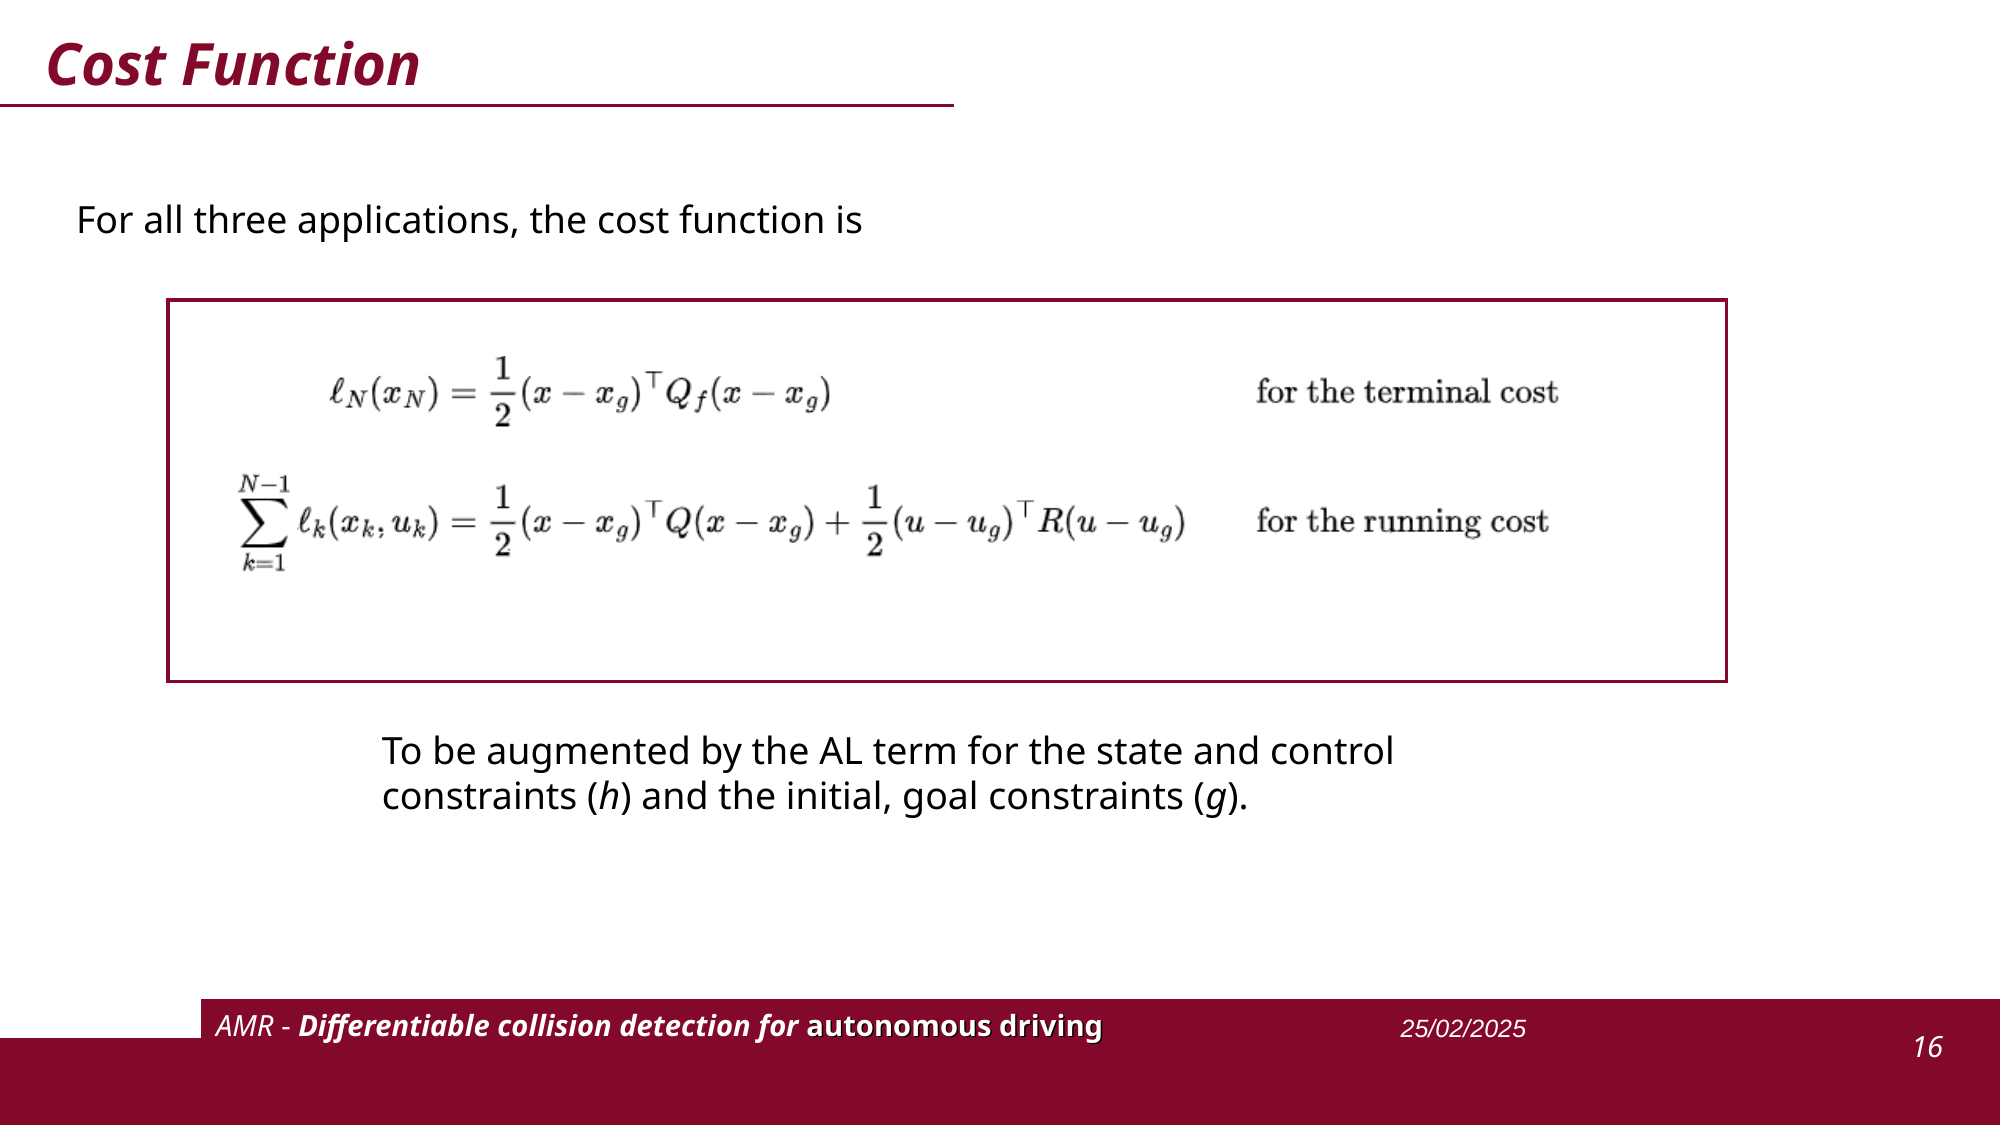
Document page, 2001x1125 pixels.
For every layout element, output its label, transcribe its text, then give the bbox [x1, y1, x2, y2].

text_box [0, 999, 2000, 1125]
text_box 25/02/2025 [1385, 1004, 1589, 1050]
text_box For all three applications, the cost function is [61, 188, 1202, 250]
text_box To be augmented by the AL term for the state and control constraints (h) and the initial, goal constraints (g). [366, 719, 1507, 826]
text_box AMR - Differentiable collision detection for autonomous driving [201, 999, 1202, 1051]
text_box Cost Function [30, 19, 1031, 106]
text_box 16 [1896, 1020, 1966, 1072]
picture [238, 357, 1560, 576]
